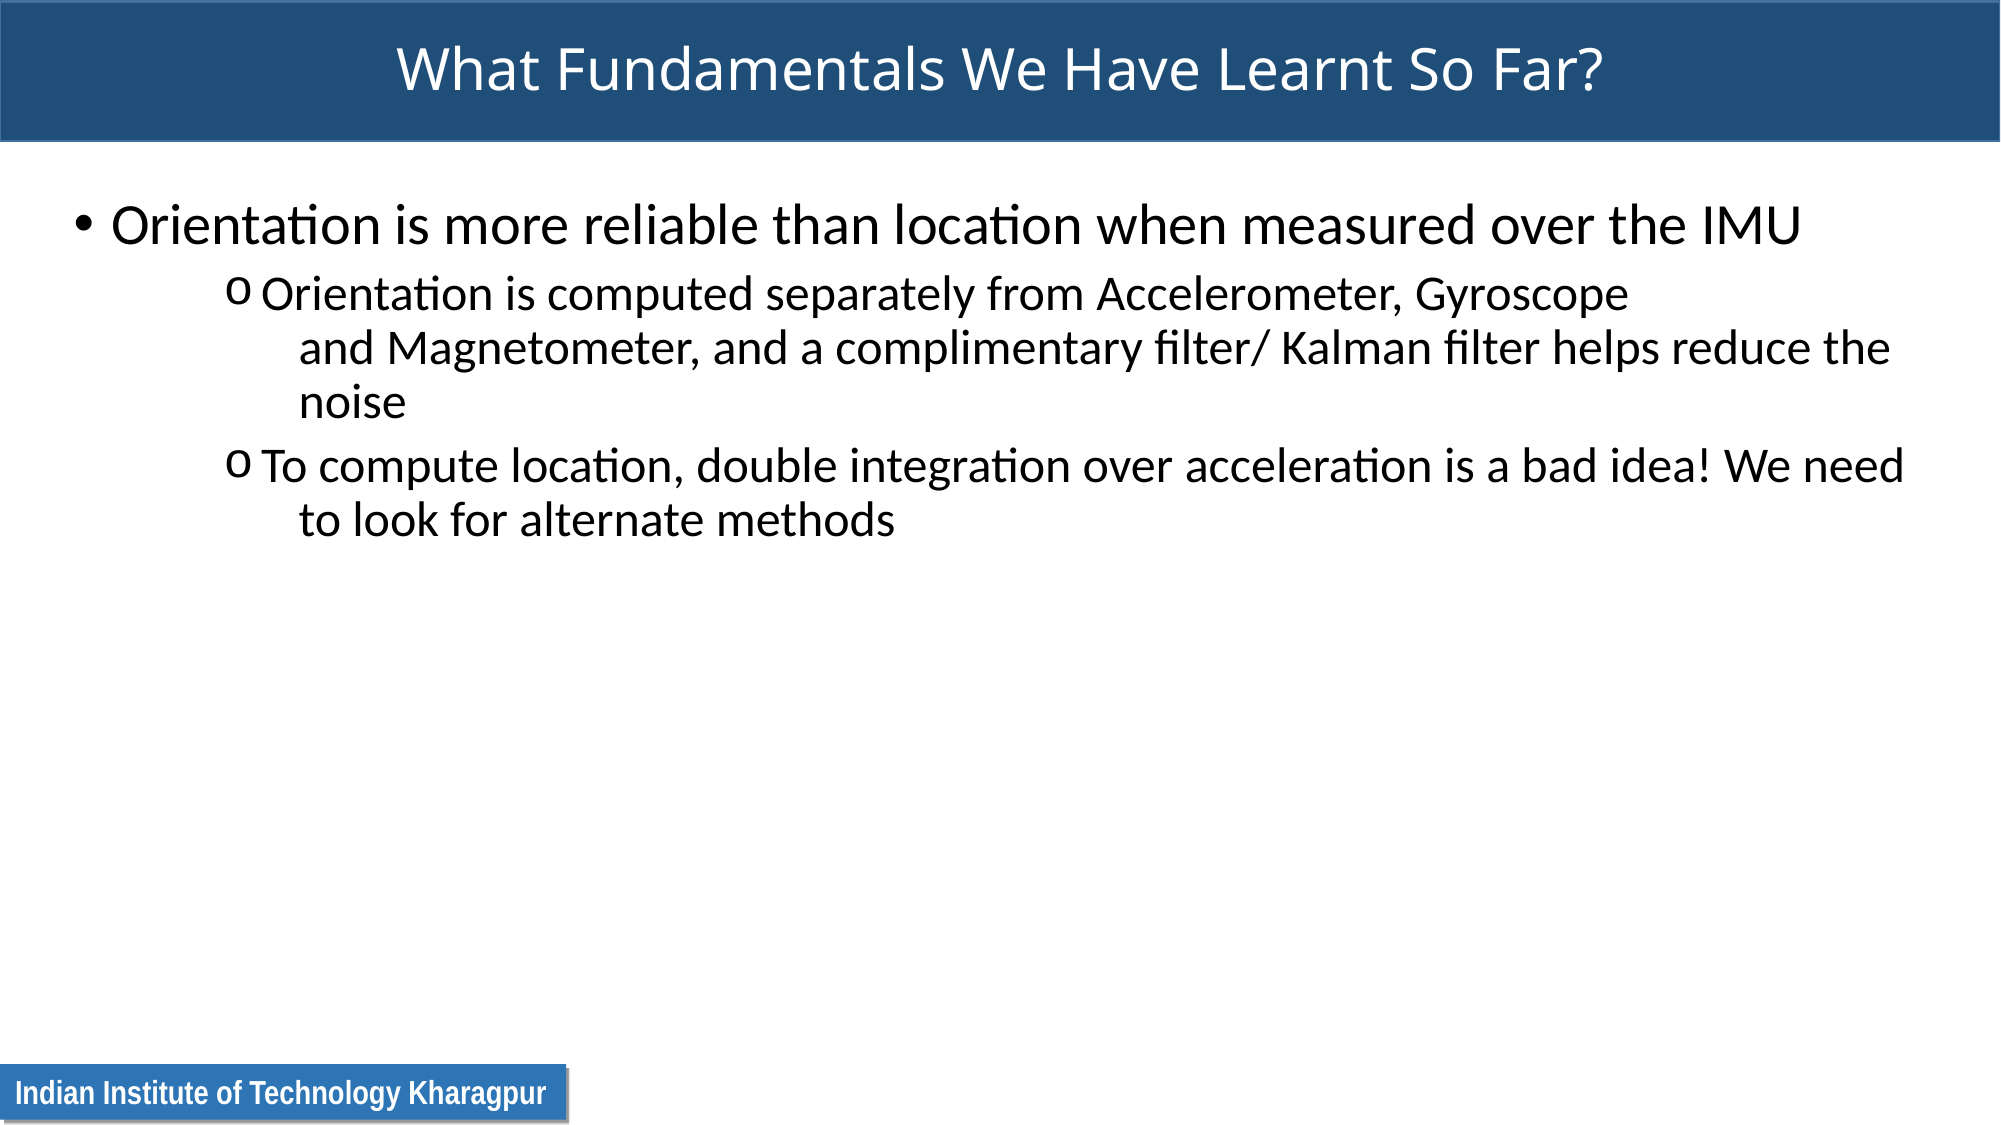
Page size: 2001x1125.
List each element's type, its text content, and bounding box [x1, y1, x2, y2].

title What Fundamentals We Have Learnt So Far? [0, 1, 2000, 141]
list Orientation is more reliable than location when measured over the IMU Orientation is computed separately from Accelerometer, Gyroscope and Magnetometer, and a complimentary filter/ Kalman filter helps reduce the noise To compute location, double integration over acceleration is a bad idea! We need to look for alternate methods [58, 186, 1954, 1065]
